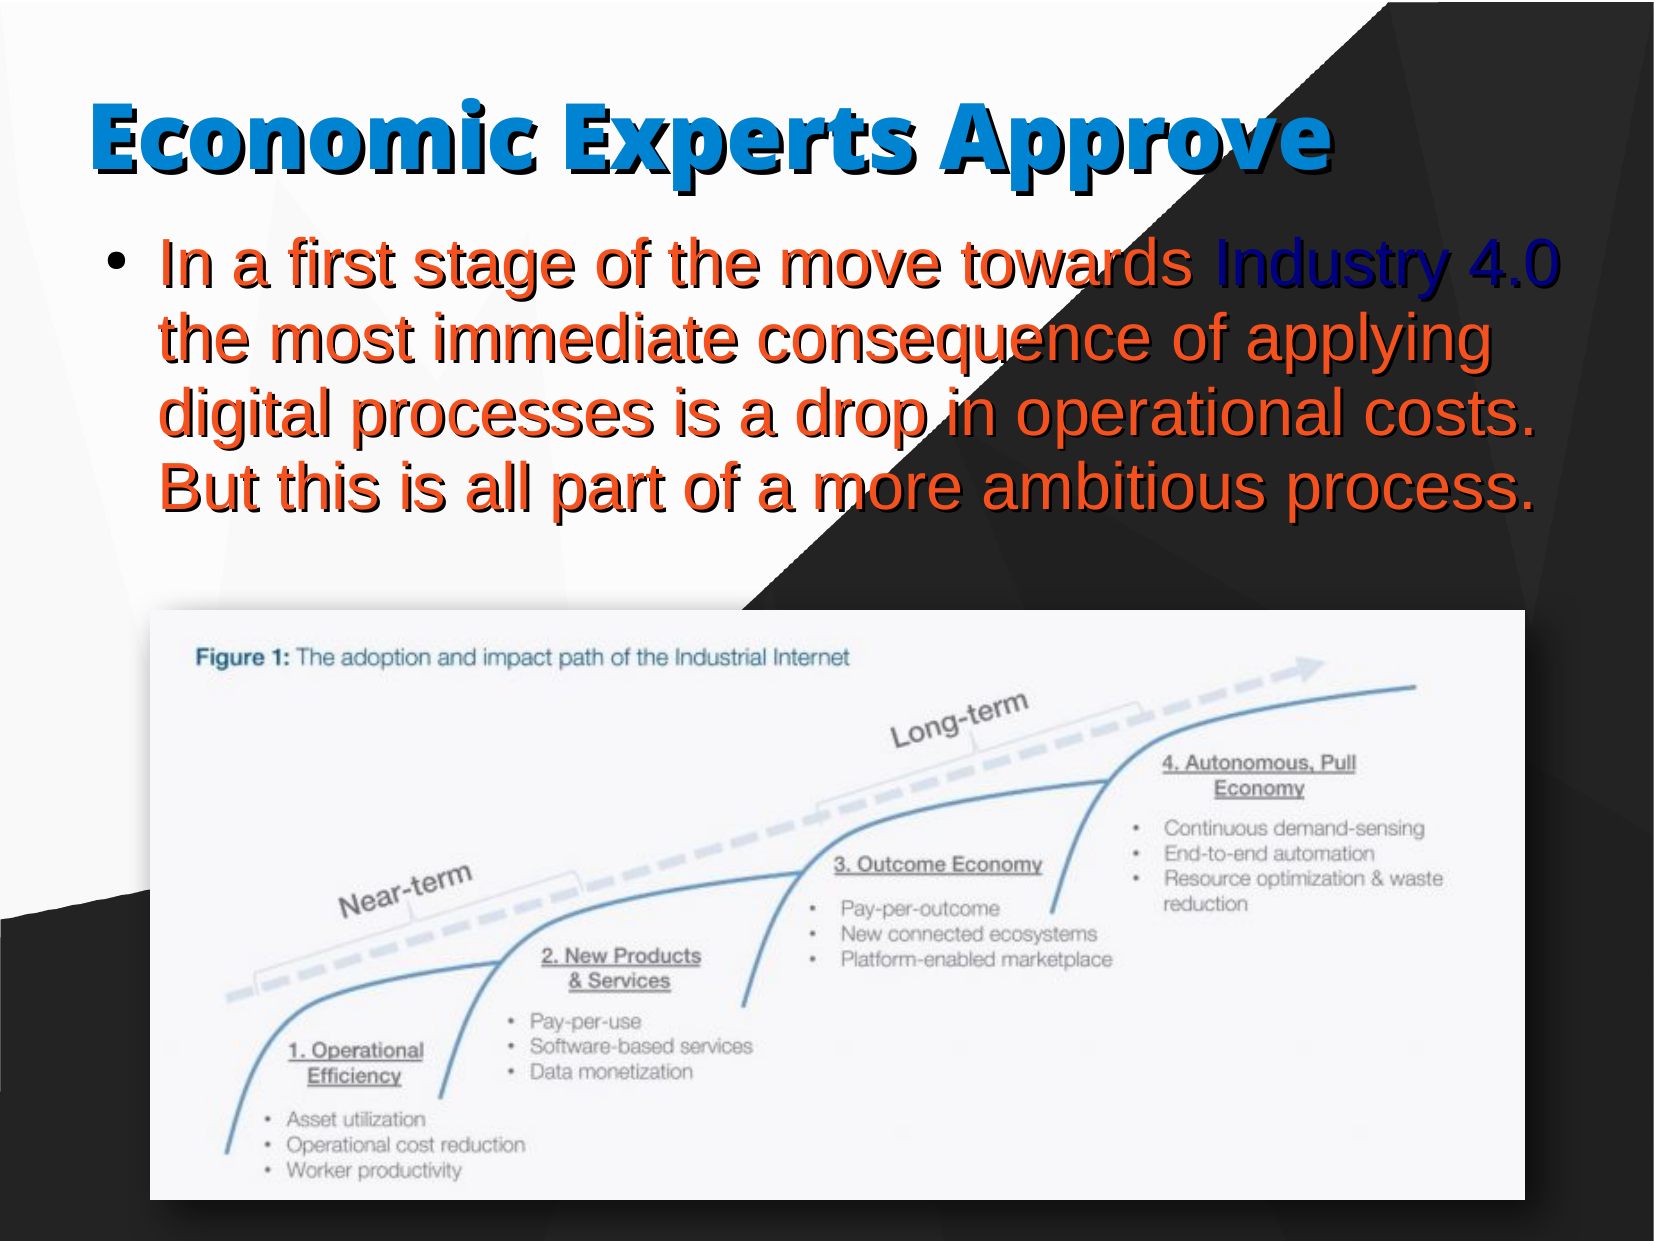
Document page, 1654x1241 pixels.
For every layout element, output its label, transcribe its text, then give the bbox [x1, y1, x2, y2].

picture [0, 2, 1654, 1241]
title Economic Experts Approve [86, 37, 1576, 225]
list In a first stage of the move towards Industry 4.0the most immediate consequence of applying digital processes is a drop in operational costs. But this is all part of a more ambitious process. [86, 225, 1576, 528]
